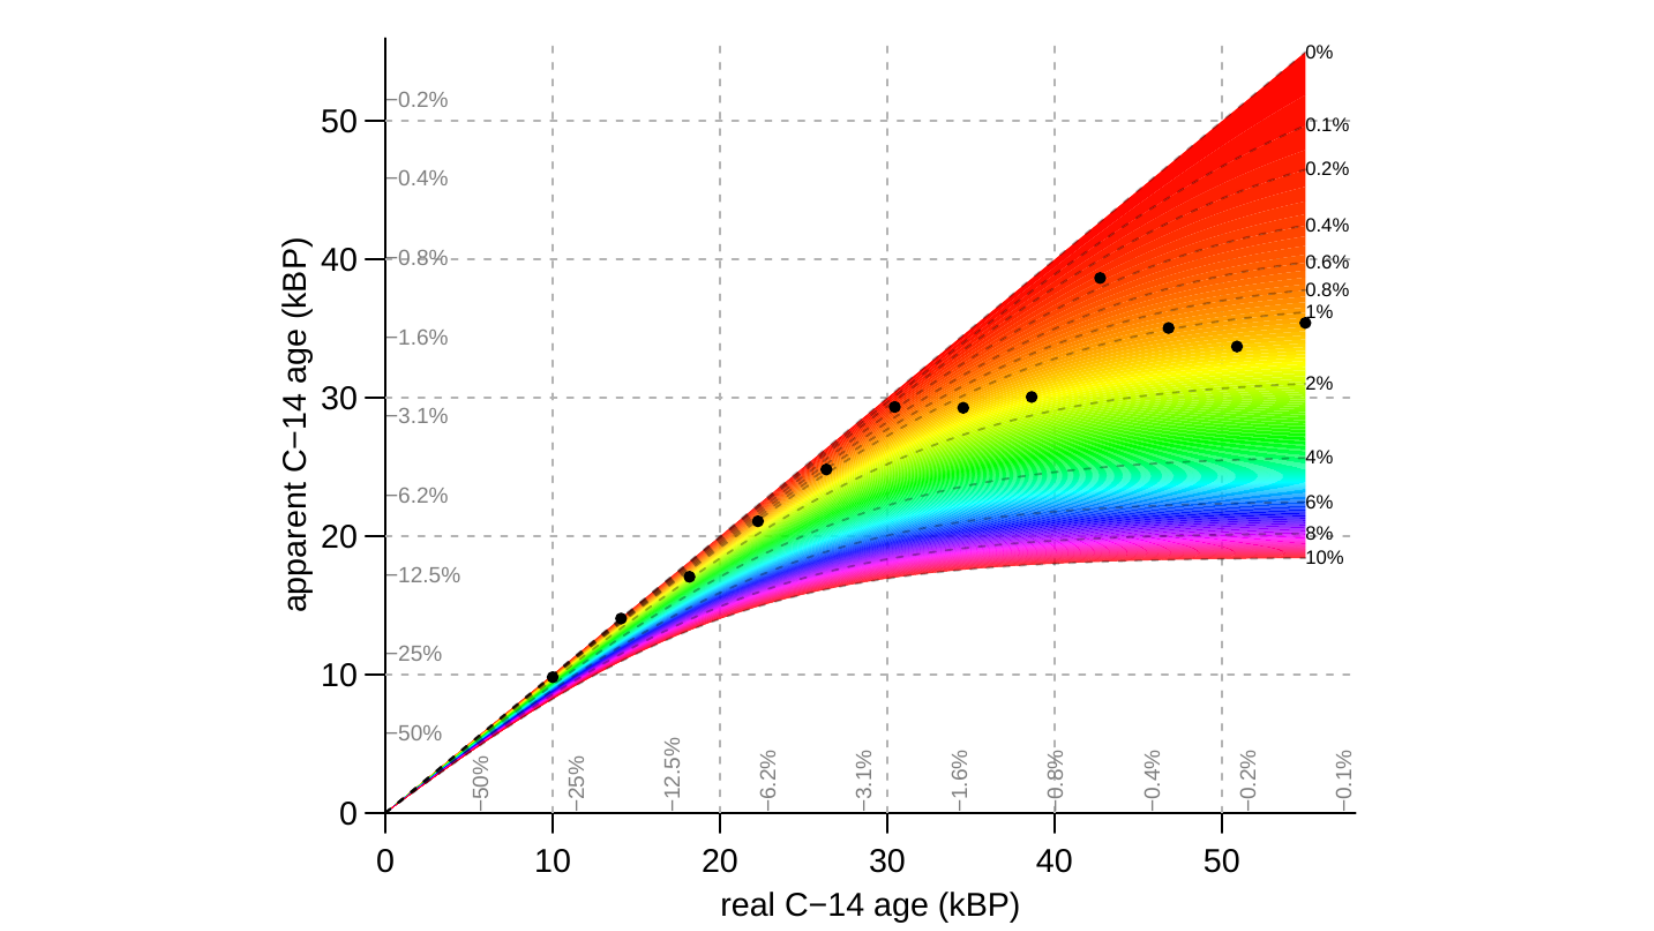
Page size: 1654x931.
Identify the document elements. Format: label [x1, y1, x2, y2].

picture [270, 2, 1394, 931]
